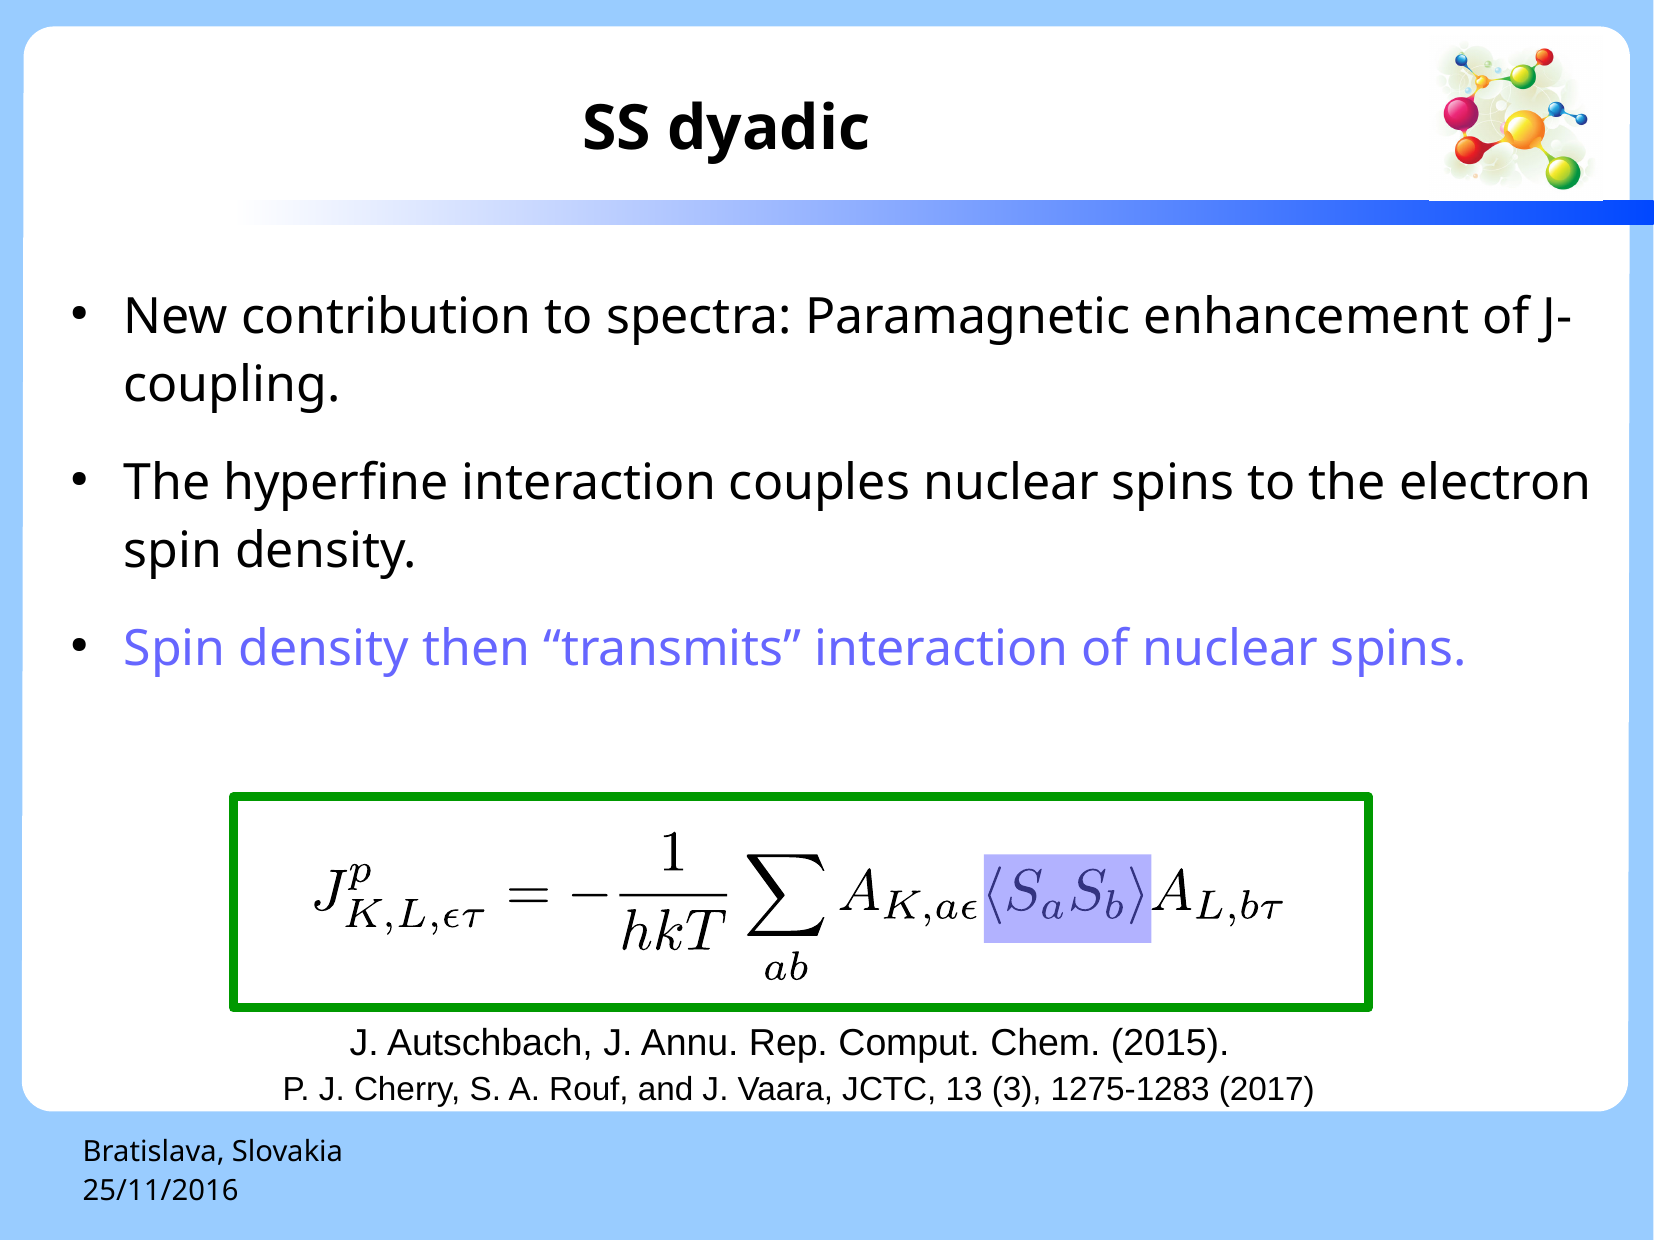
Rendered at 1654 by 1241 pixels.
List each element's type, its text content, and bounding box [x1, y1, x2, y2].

picture [1429, 35, 1603, 201]
text_box J. Autschbach, J. Annu. Rep. Comput. Chem. (2015). [334, 1013, 1316, 1103]
title SS dyadic [82, 49, 1371, 201]
text_box P. J. Cherry, S. A. Rouf, and J. Vaara, JCTC, 13 (3), 1275-1283 (2017) [267, 1063, 1350, 1153]
list New contribution to spectra: Paramagnetic enhancement of J-coupling. The hyperfine interaction couples nuclear spins to the electron spin density. Spin density then “transmits” interaction of nuclear spins. [52, 279, 1594, 1107]
text_box [310, 831, 1286, 981]
